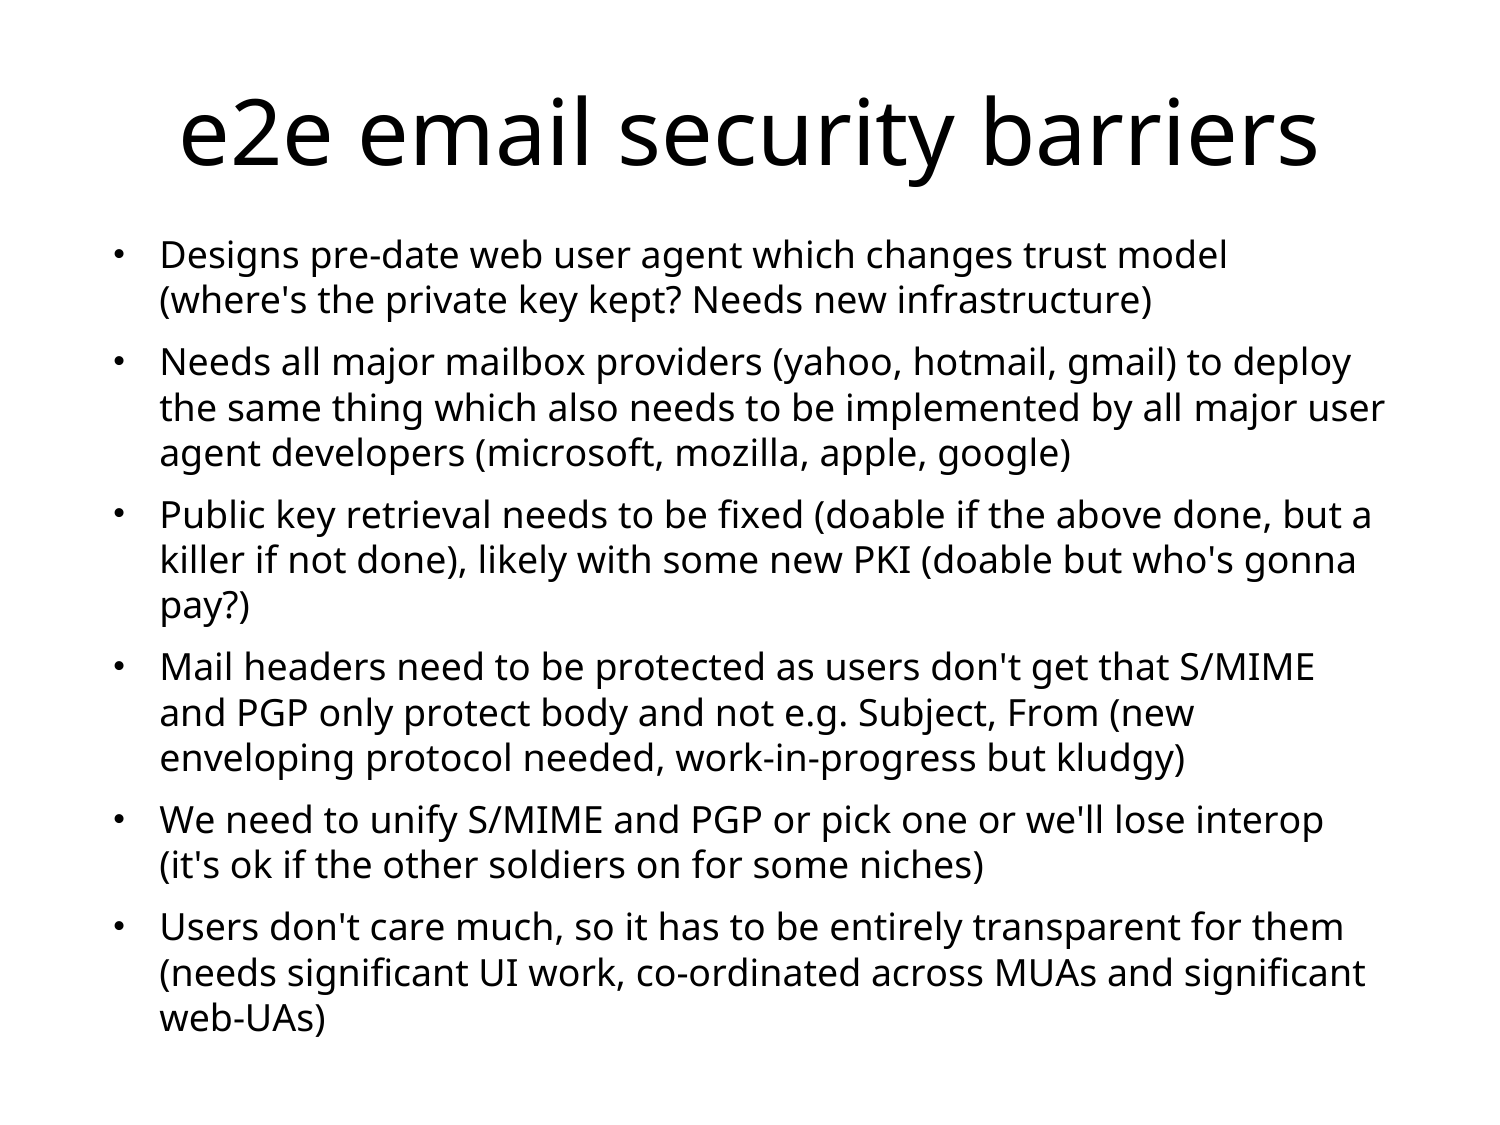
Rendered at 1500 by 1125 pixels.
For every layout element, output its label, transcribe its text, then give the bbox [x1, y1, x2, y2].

text_box Designs pre-date web user agent which changes trust model (where's the private key kept? Needs new infrastructure) Needs all major mailbox providers (yahoo, hotmail, gmail) to deploy the same thing which also needs to be implemented by all major user agent developers (microsoft, mozilla, apple, google) Public key retrieval needs to be fixed (doable if the above done, but a killer if not done), likely with some new PKI (doable but who's gonna pay?) Mail headers need to be protected as users don't get that S/MIME and PGP only protect body and not e.g. Subject, From (new enveloping protocol needed, work-in-progress but kludgy) We need to unify S/MIME and PGP or pick one or we'll lose interop (it's ok if the other soldiers on for some niches) Users don't care much, so it has to be entirely transparent for them (needs significant UI work, co-ordinated across MUAs and significant web-UAs) [112, 230, 1388, 906]
text_box e2e email security barriers [112, 34, 1388, 223]
